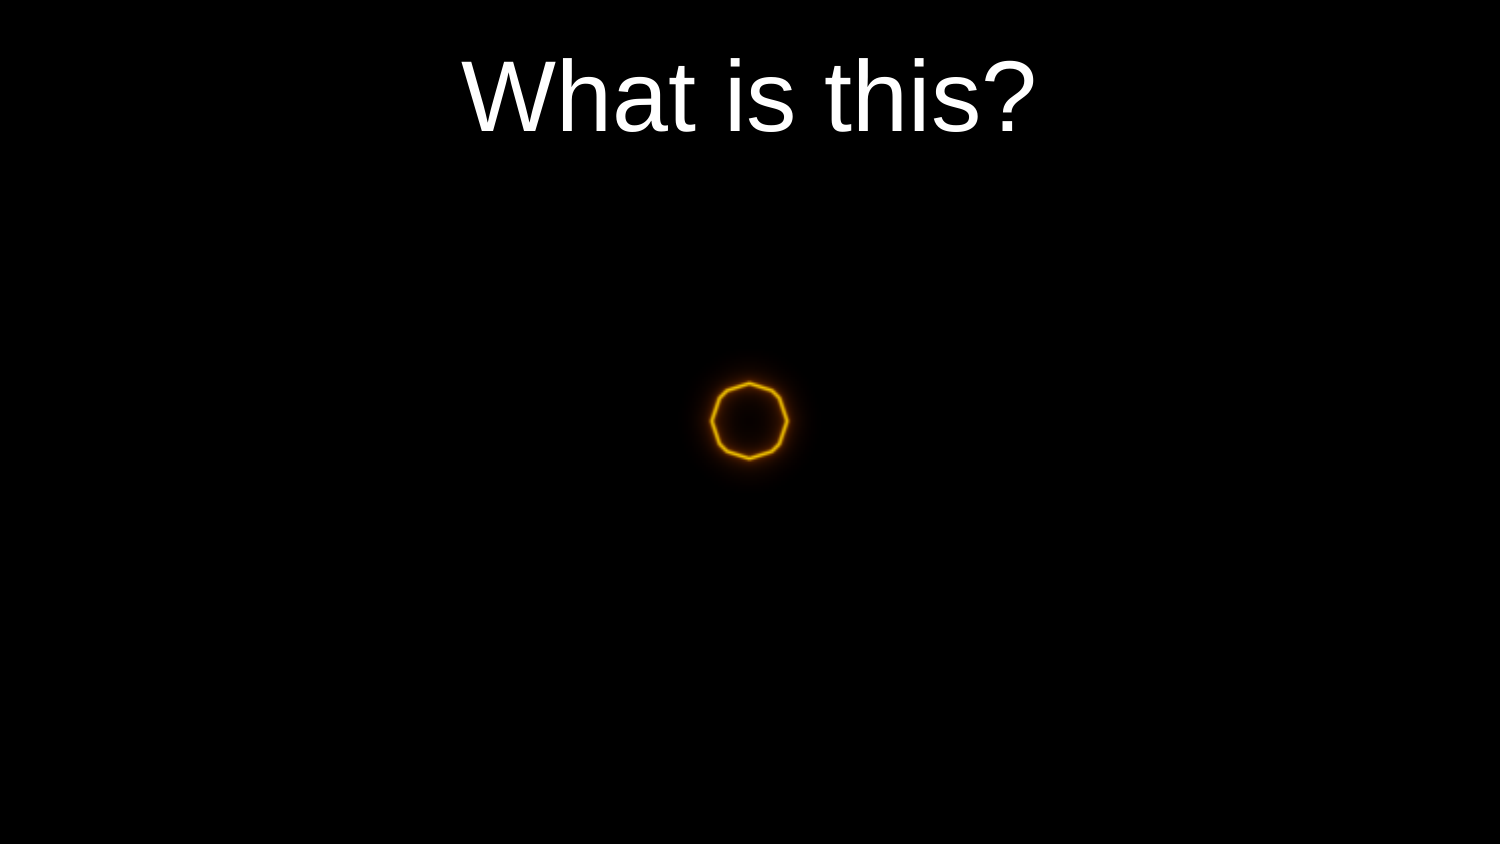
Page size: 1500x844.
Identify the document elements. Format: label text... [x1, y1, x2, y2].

title What is this? [51, 25, 1449, 168]
picture [264, 148, 1236, 696]
